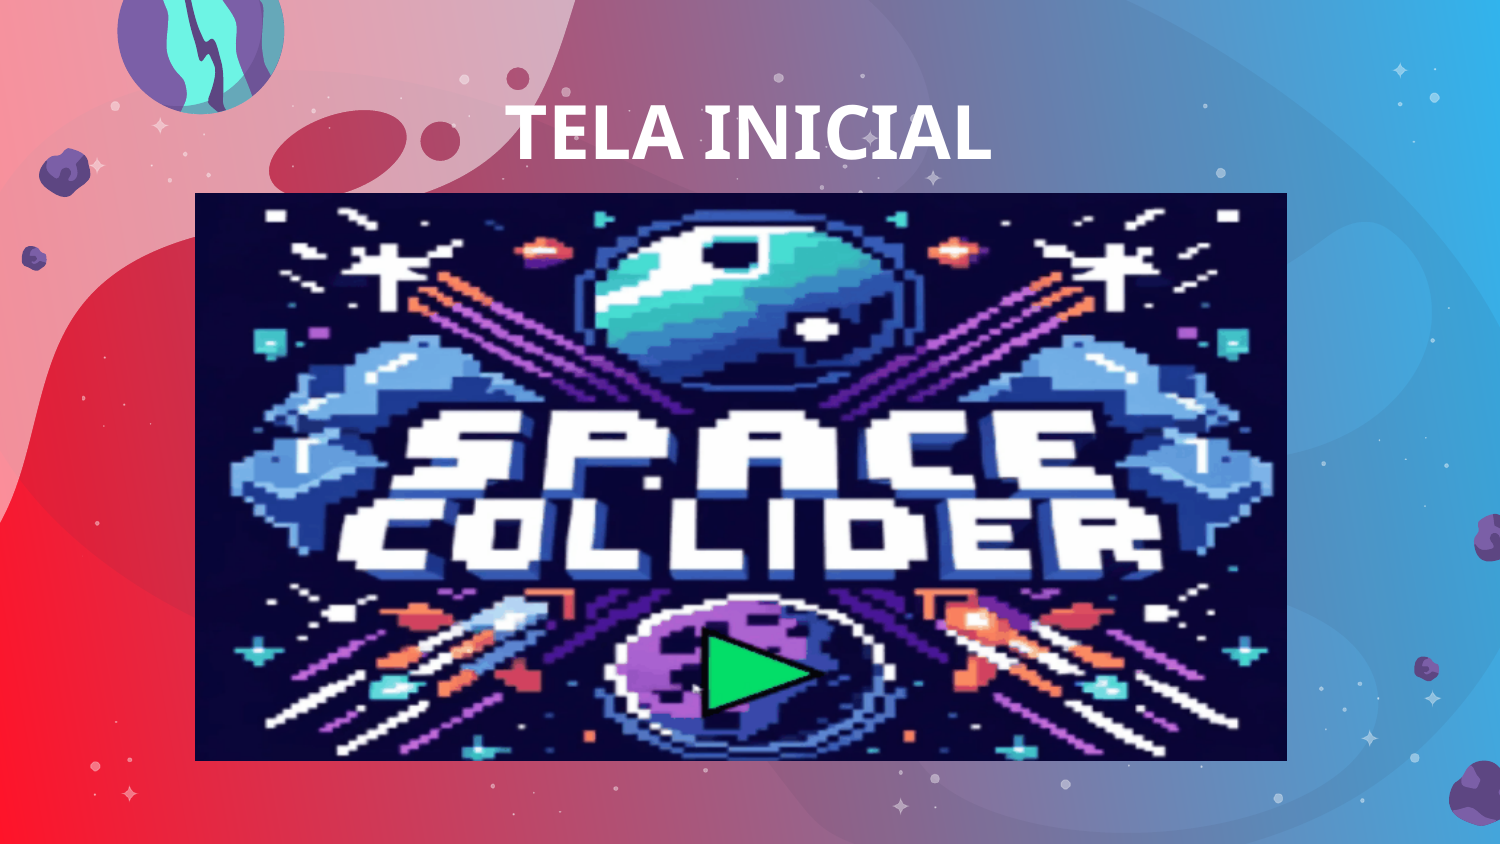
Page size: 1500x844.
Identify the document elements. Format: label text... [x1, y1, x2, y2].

picture [195, 193, 1287, 761]
title TELA INICIAL [433, 84, 1066, 163]
